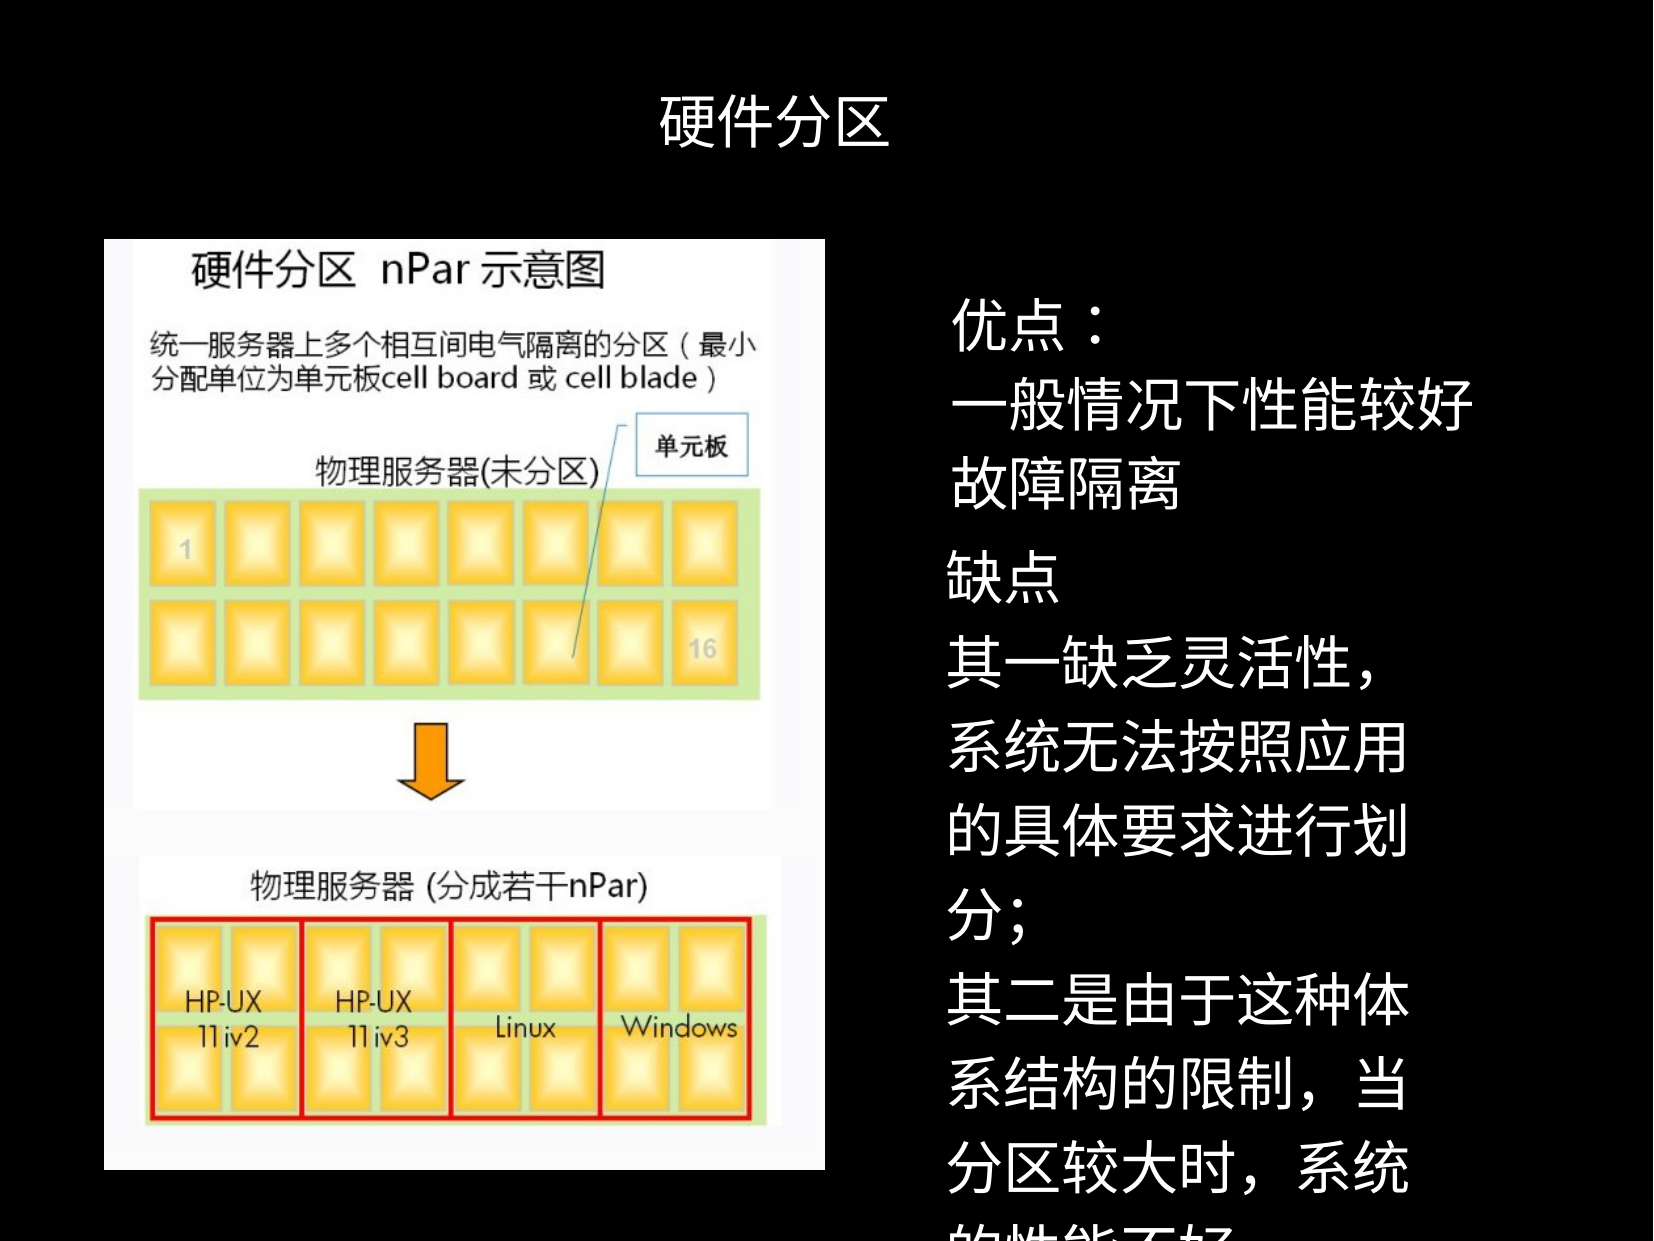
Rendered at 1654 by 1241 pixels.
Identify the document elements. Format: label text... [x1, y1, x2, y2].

text_box 缺点 其一缺乏灵活性，系统无法按照应用的具体要求进行划分； 其二是由于这种体系结构的限制，当分区较大时，系统的性能不好。 [930, 525, 1456, 1123]
text_box 硬件分区 [496, 68, 1169, 159]
text_box 优点： 一般情况下性能较好 故障隔离 [915, 285, 1516, 480]
picture [104, 239, 826, 1171]
